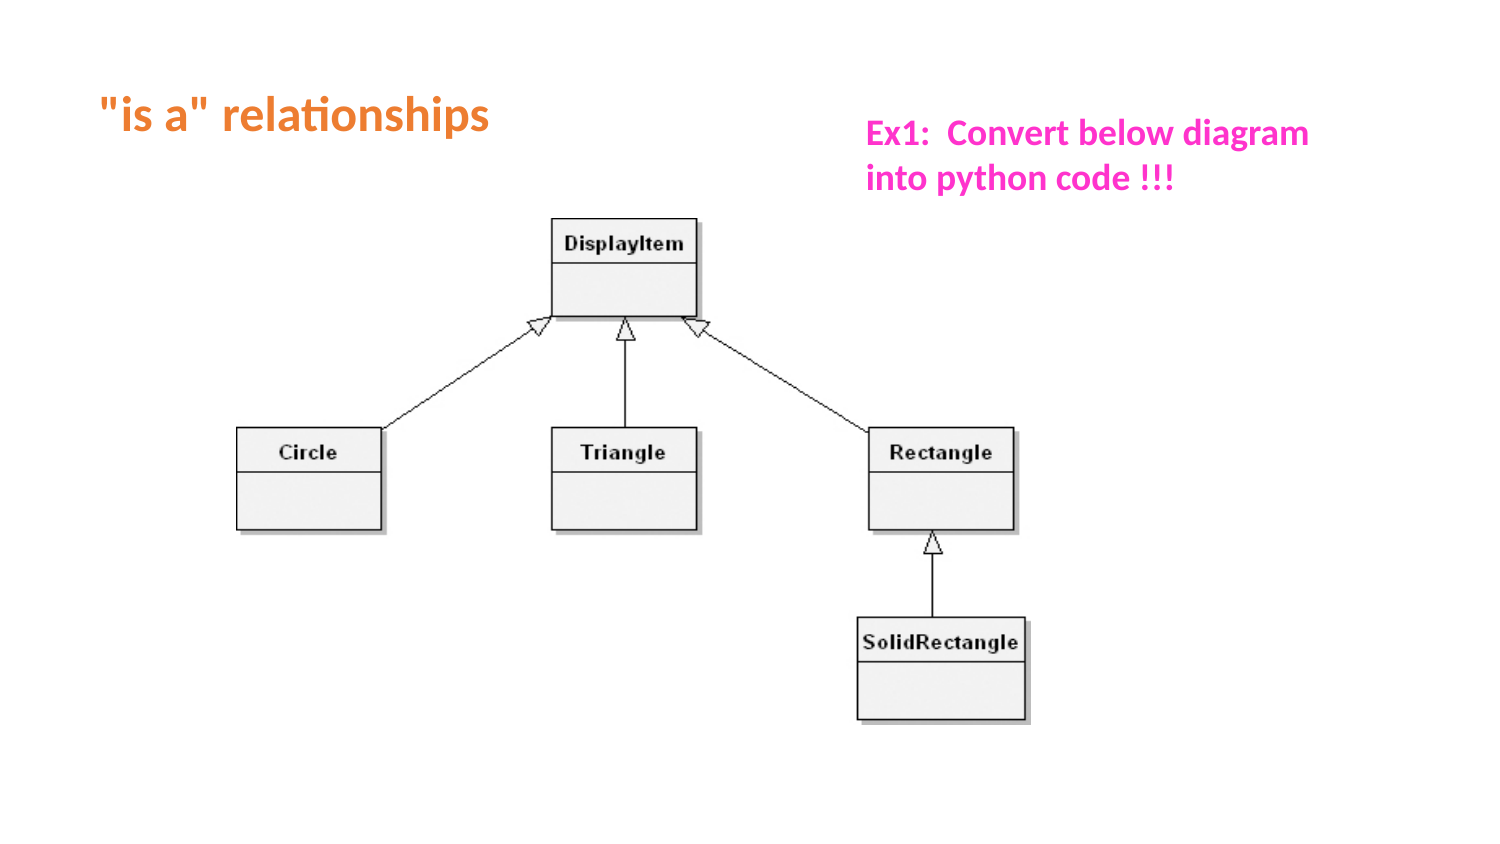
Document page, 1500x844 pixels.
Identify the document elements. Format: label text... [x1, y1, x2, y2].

text_box "is a" relationships [84, 74, 516, 149]
text_box Ex1: Convert below diagram into python code !!! [850, 100, 1387, 207]
picture [236, 218, 1031, 725]
